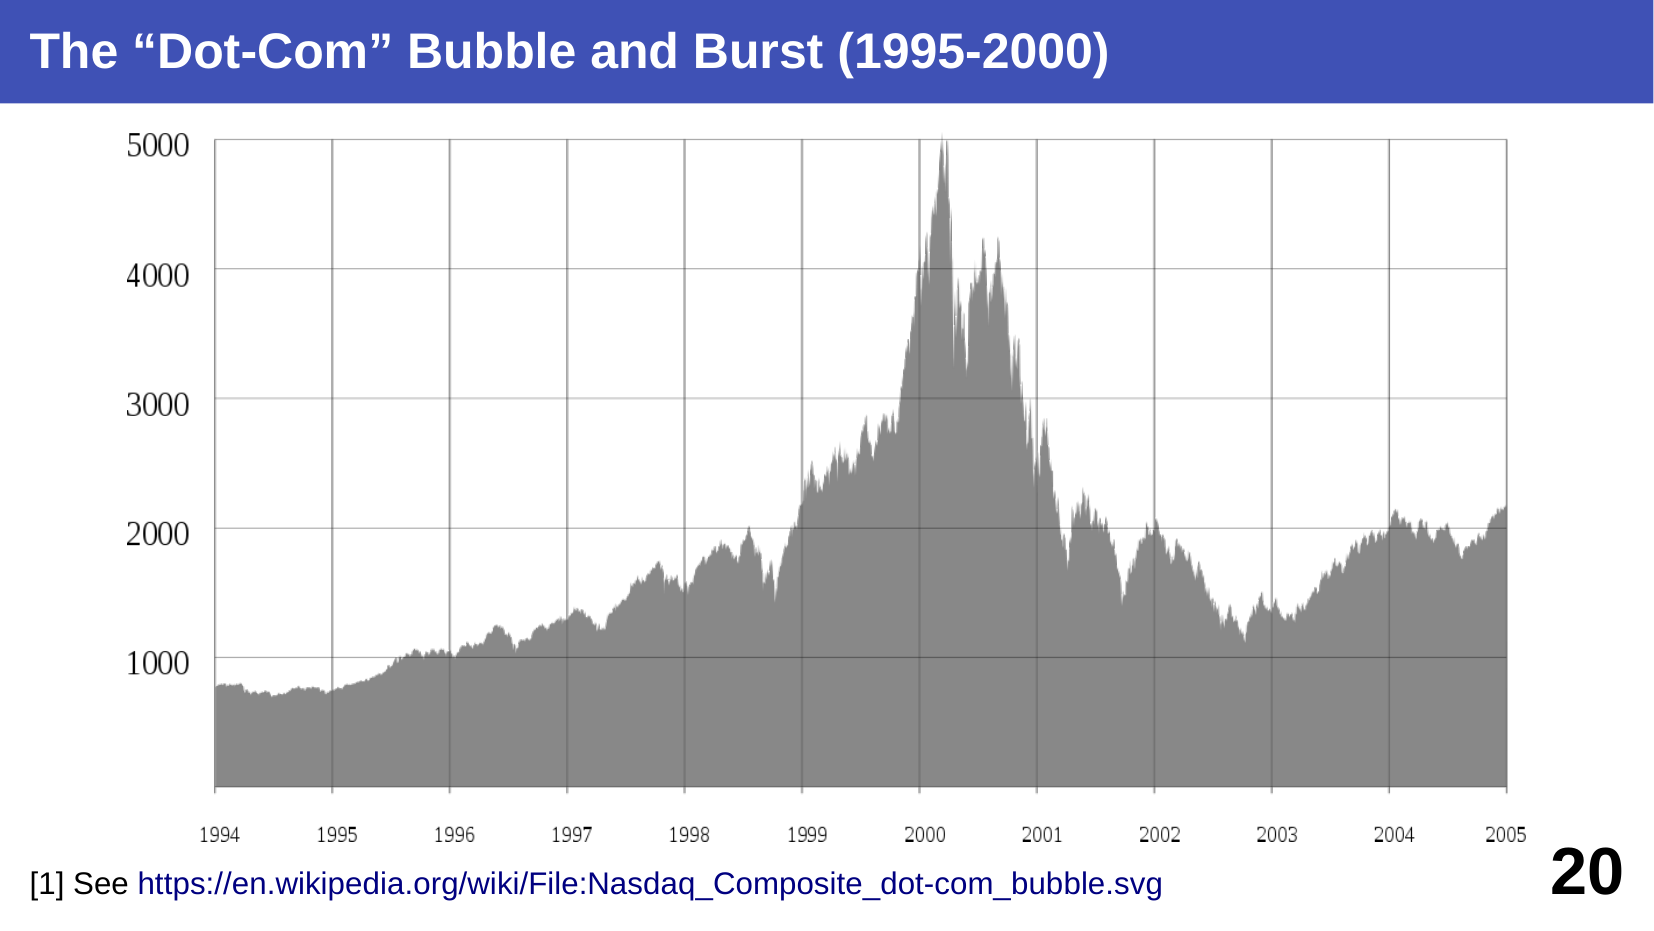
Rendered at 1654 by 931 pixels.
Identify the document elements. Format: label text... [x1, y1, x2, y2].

list [29, 132, 1625, 813]
picture [127, 813, 1526, 842]
text_box [1] See https://en.wikipedia.org/wiki/File:Nasdaq_Composite_dot-com_bubble.svg [0, 812, 1536, 931]
title The “Dot-Com” Bubble and Burst (1995-2000) [0, 0, 1654, 104]
